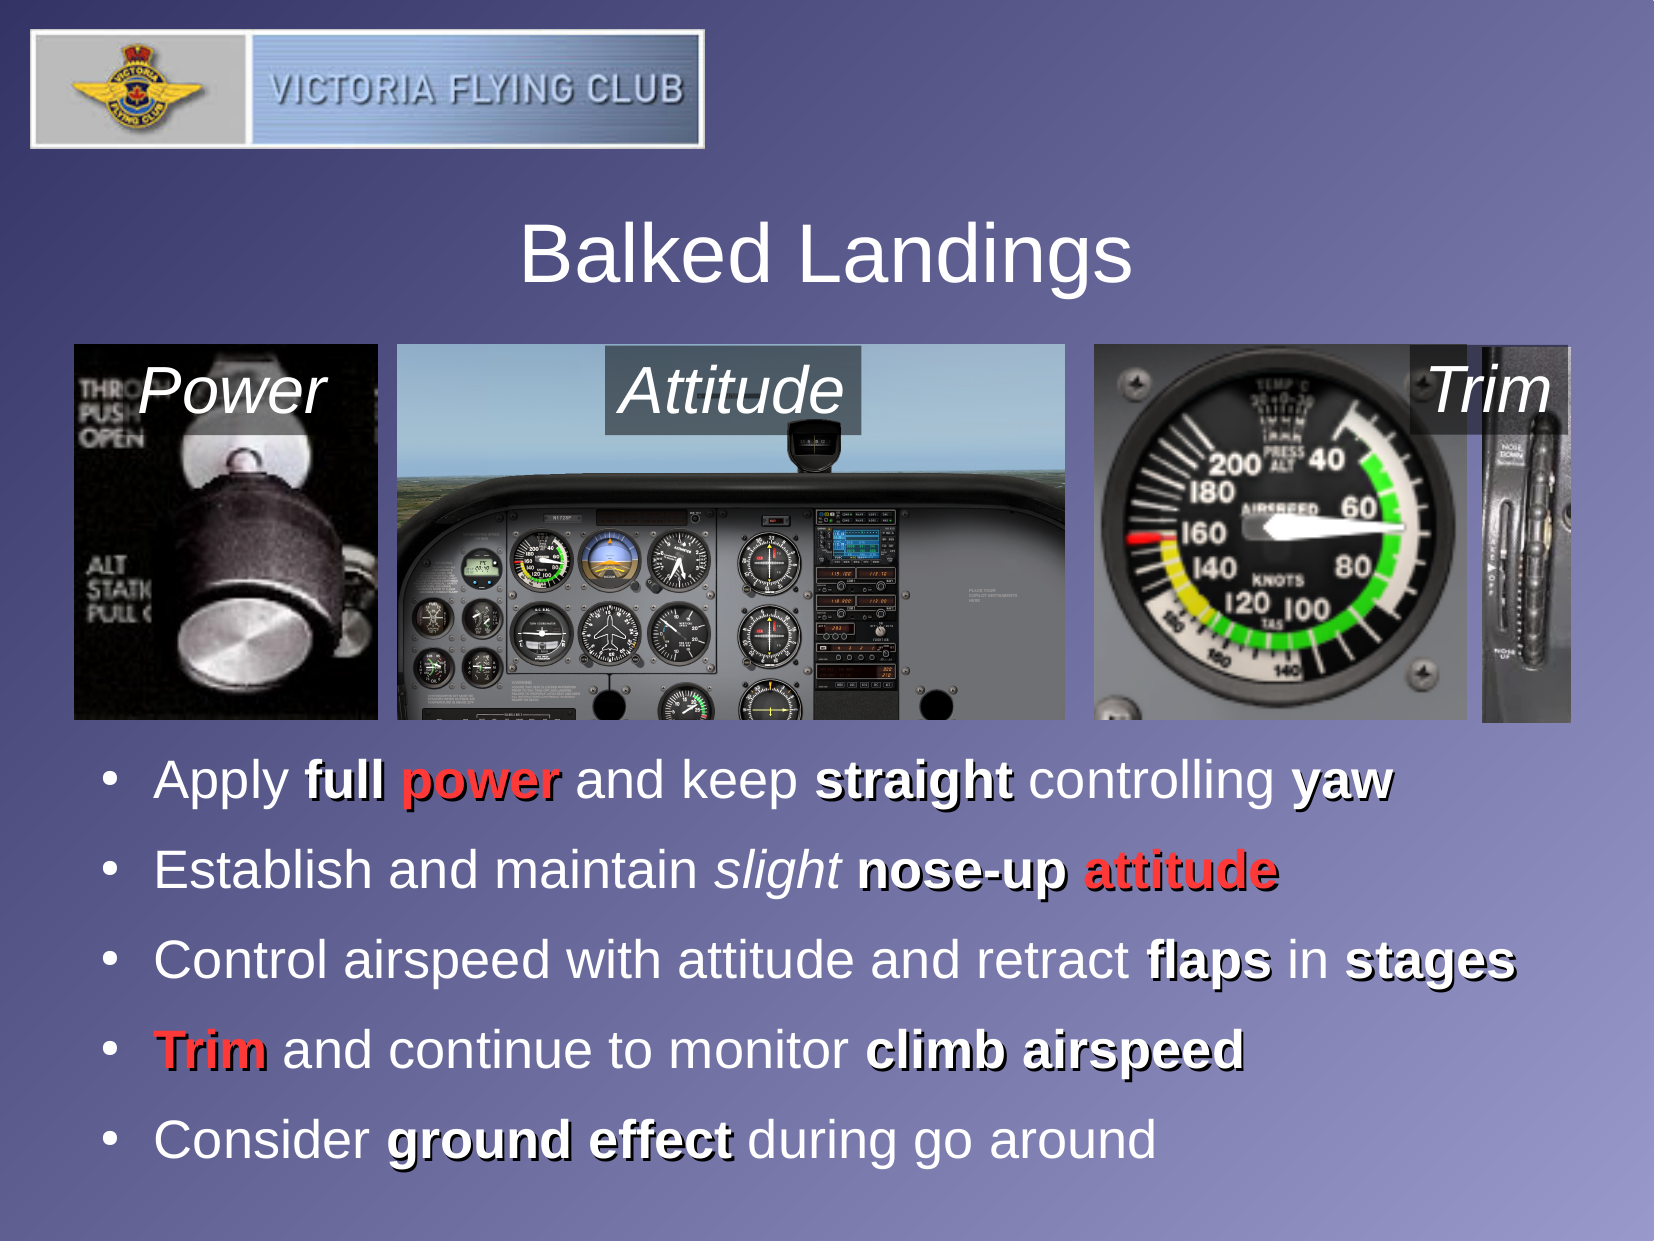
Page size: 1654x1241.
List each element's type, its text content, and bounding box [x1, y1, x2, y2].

list Apply full power and keep straight controlling yaw Establish and maintain slight nose-up attitude Control airspeed with attitude and retract flaps in stages Trim and continue to monitor climb airspeed Consider ground effect during go around [82, 749, 1571, 1200]
text_box Trim [1409, 344, 1568, 435]
picture [397, 344, 1065, 720]
text_box Attitude [605, 345, 862, 436]
title Balked Landings [82, 149, 1571, 357]
picture [1482, 347, 1571, 723]
picture [1094, 344, 1467, 720]
text_box Power [122, 345, 343, 436]
picture [30, 29, 705, 149]
picture [74, 344, 378, 720]
